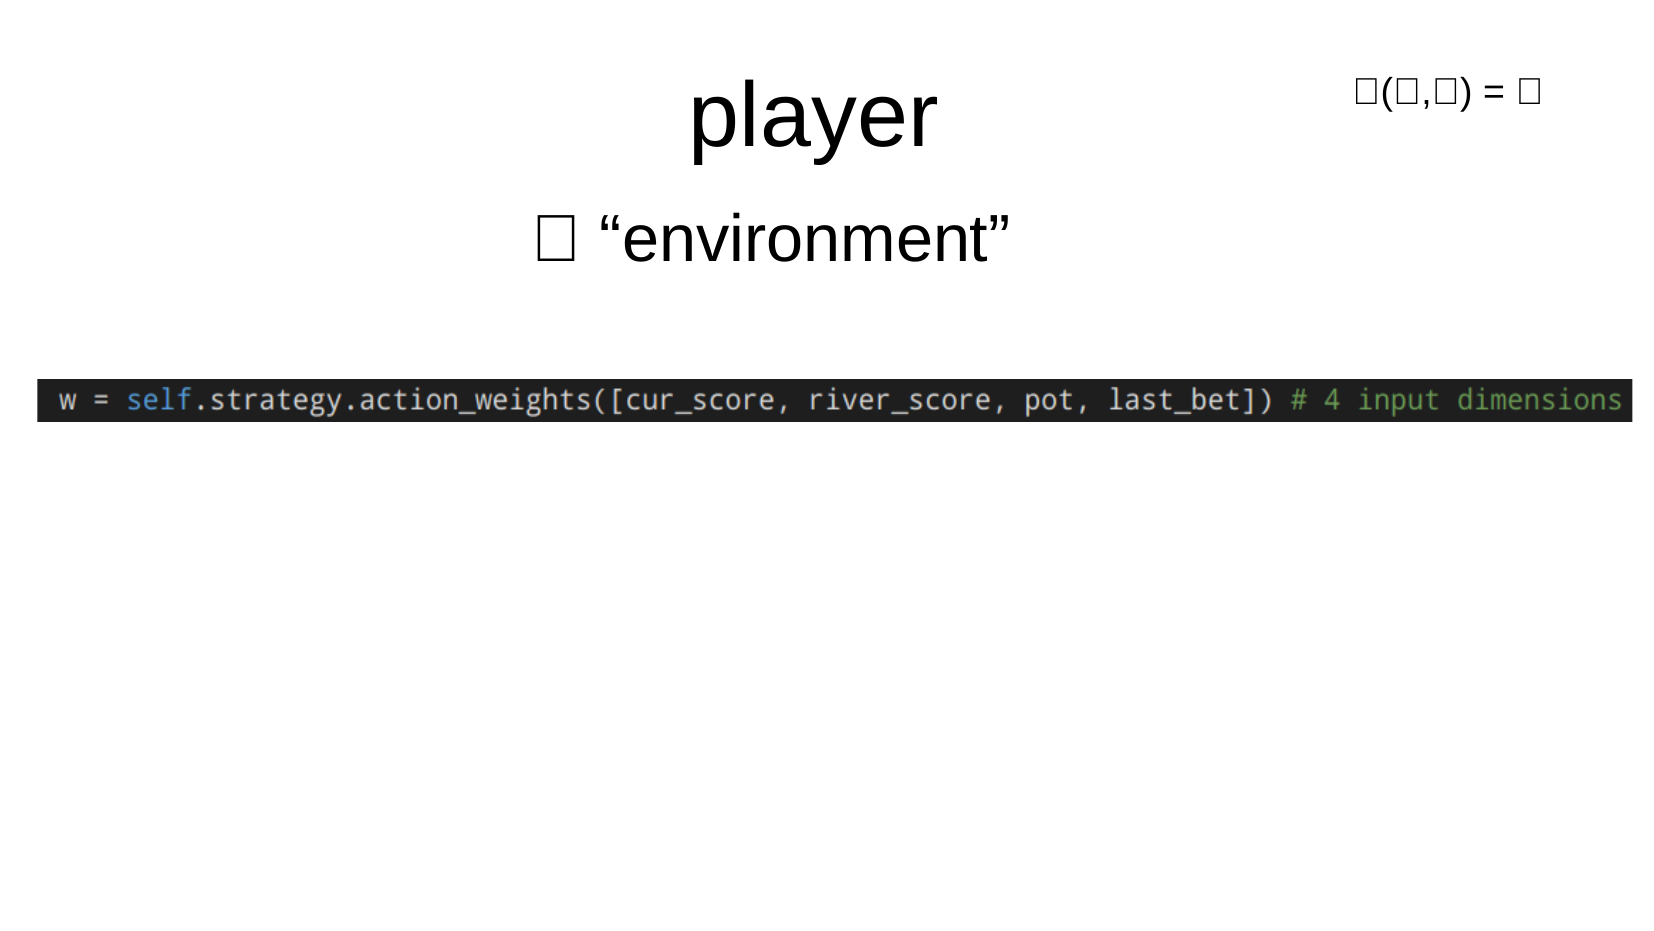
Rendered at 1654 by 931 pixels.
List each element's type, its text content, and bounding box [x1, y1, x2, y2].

picture [37, 379, 1633, 422]
list 🌳 “environment” [460, 200, 1193, 317]
text_box 👀(🧠,🌳) = 💪 [1266, 63, 1633, 121]
title player [82, 37, 1571, 193]
